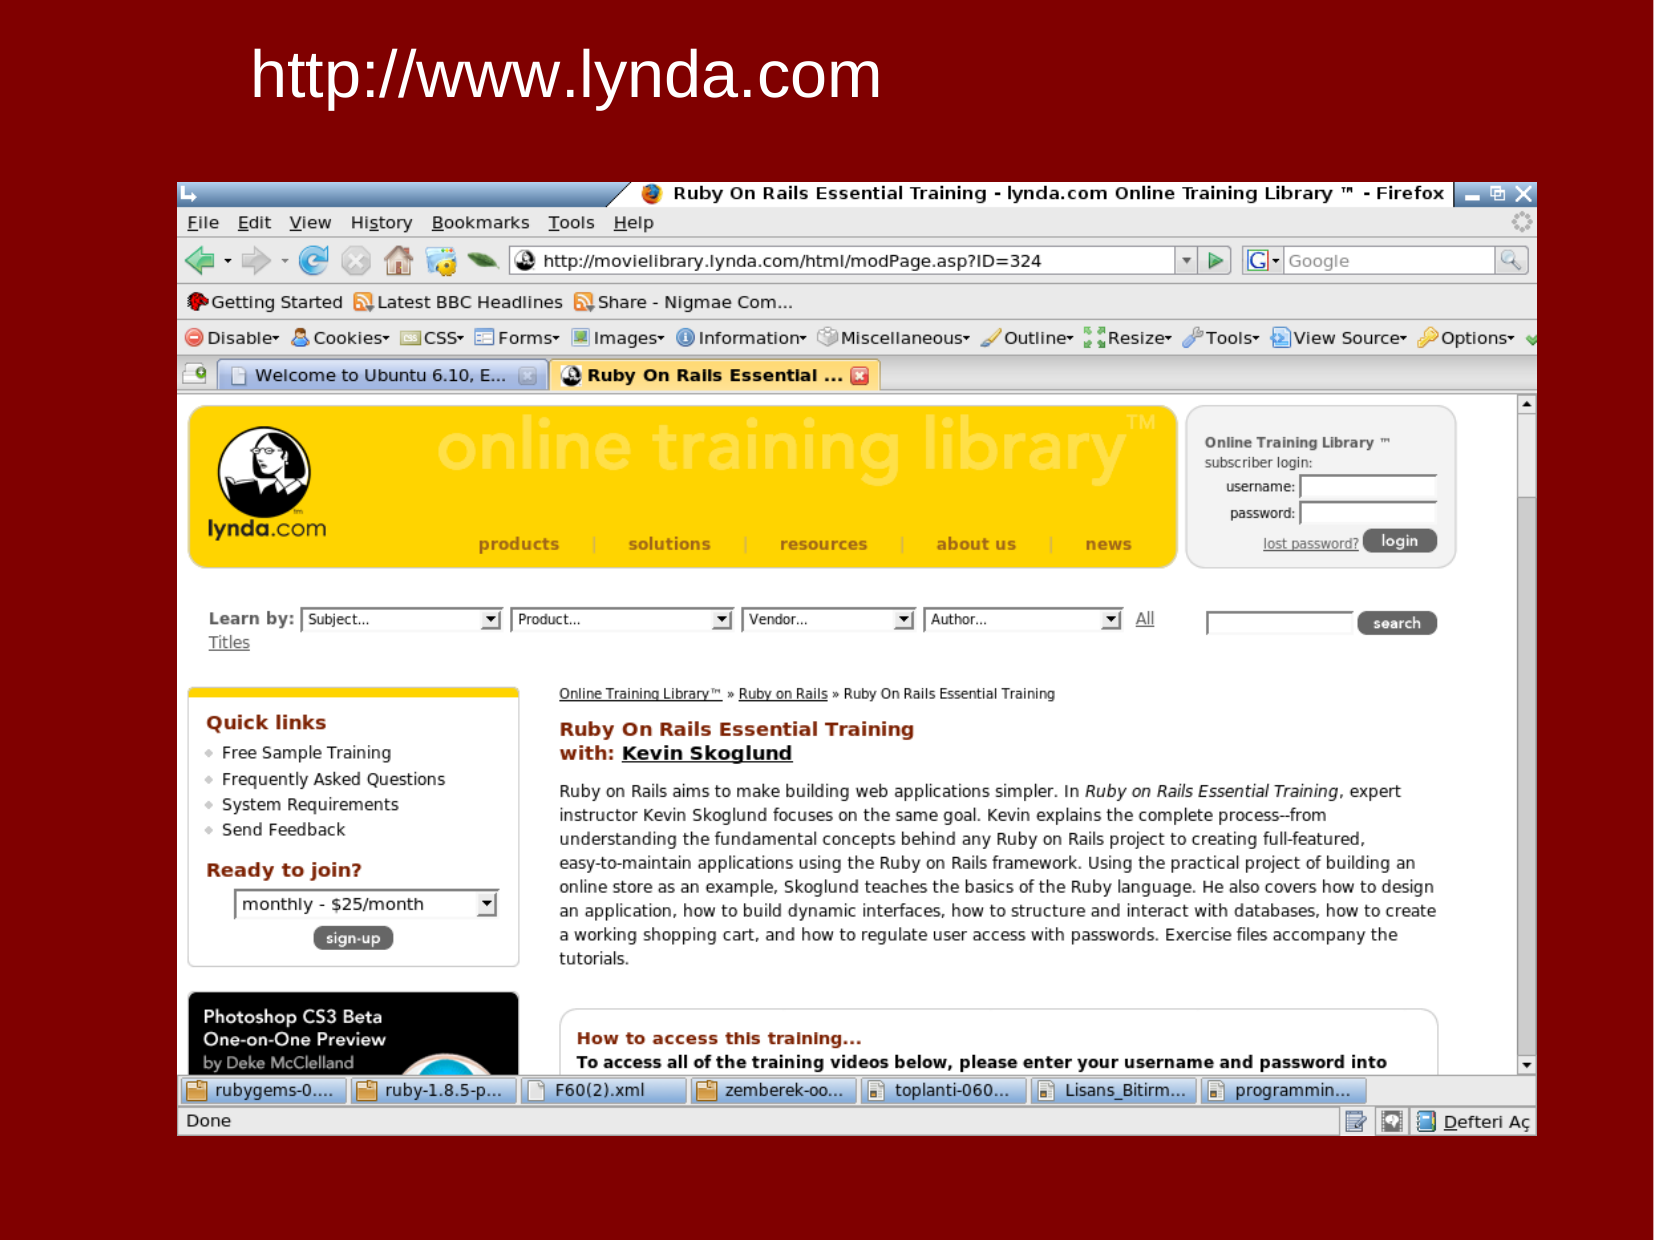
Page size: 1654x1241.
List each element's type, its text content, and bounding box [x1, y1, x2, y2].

picture [177, 182, 1537, 1136]
title http://www.lynda.com [250, 11, 1477, 137]
